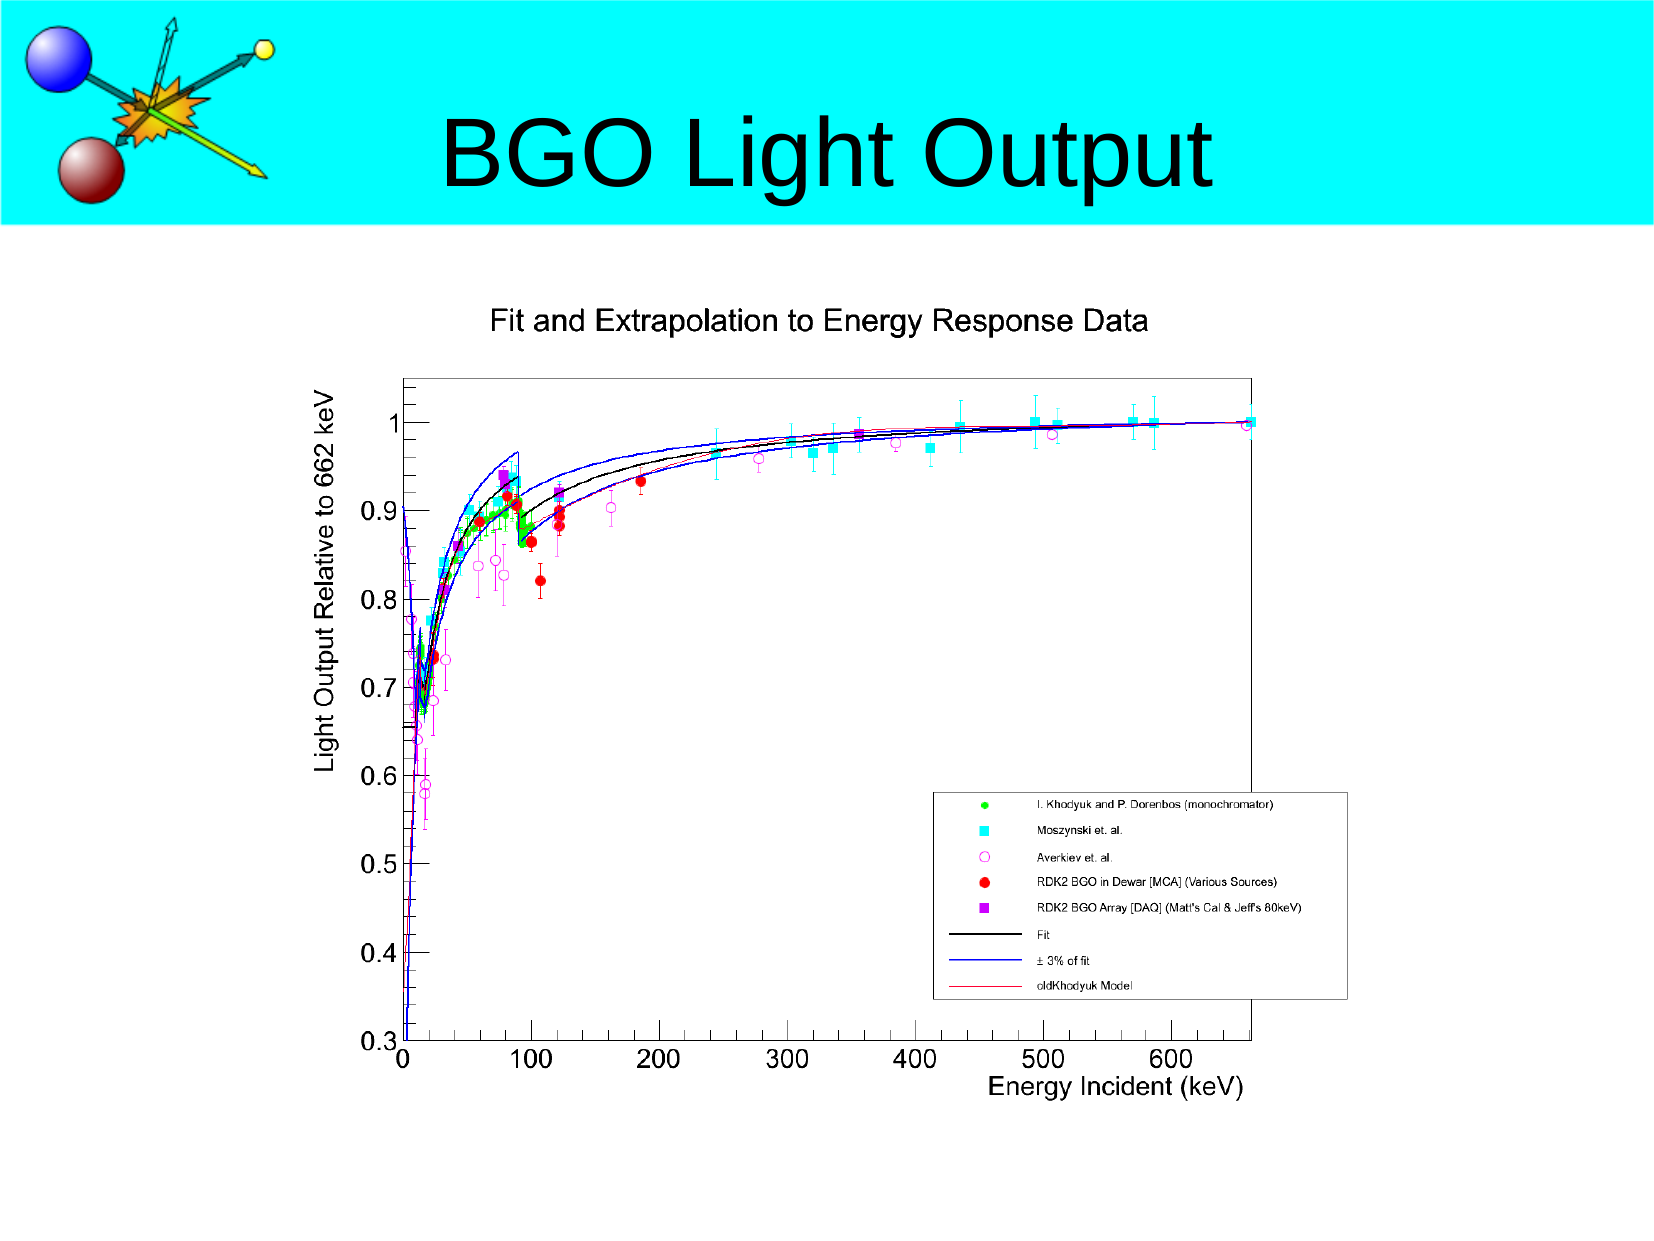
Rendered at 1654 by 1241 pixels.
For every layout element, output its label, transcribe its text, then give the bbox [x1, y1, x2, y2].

title BGO Light Output [82, 49, 1571, 257]
picture [0, 0, 1654, 1241]
